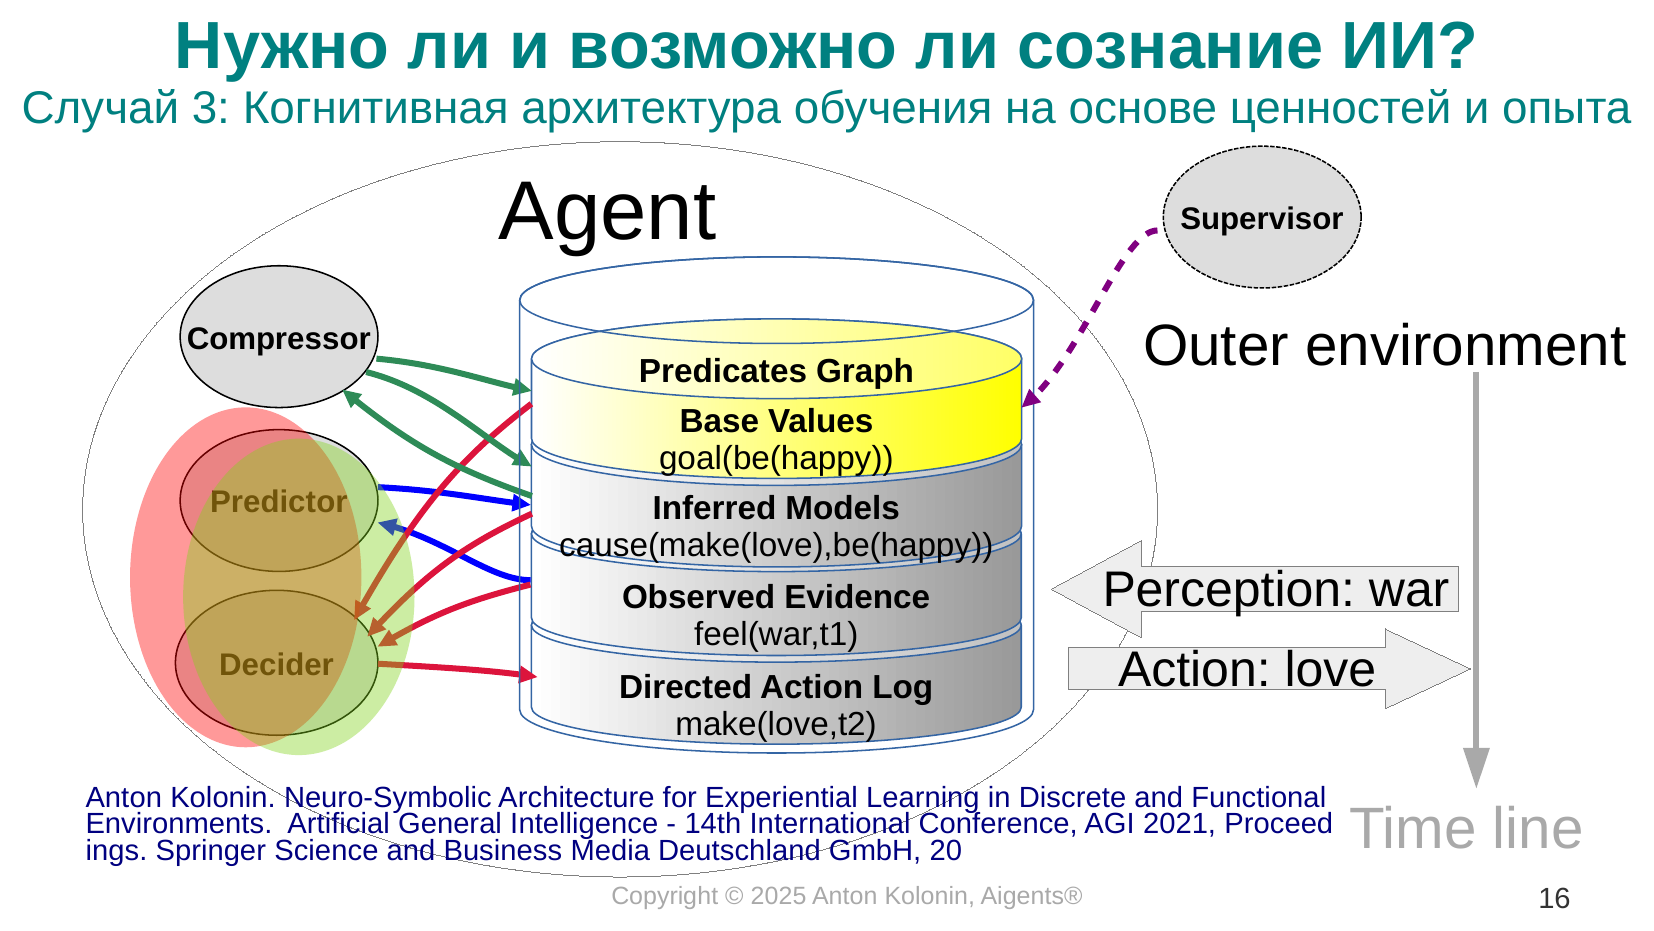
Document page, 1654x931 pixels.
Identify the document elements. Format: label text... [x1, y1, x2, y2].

text_box Action: love [1068, 628, 1471, 709]
text_box Outer environment [1128, 305, 1642, 386]
text_box Predictor [307, 432, 369, 470]
text_box [82, 150, 1158, 773]
text_box Predicates Graph [519, 302, 1034, 754]
text_box Time line [1354, 788, 1600, 869]
text_box Anton Kolonin. Neuro-Symbolic Architecture for Experiential Learning in Discrete and Functional Environments. Artificial General Intelligence - 14th International Conference, AGI 2021, Proceedings. Springer Science and Business Media Deutschland GmbH, 20 [70, 773, 1354, 885]
text_box Supervisor [1163, 146, 1362, 288]
text_box Compressor [180, 265, 378, 408]
text_box Нужно ли и возможно ли сознание ИИ? Случай 3: Когнитивная архитектура обучения на основе ценностей и опыта [0, 0, 1654, 150]
text_box Perception: war [1051, 540, 1459, 638]
text_box Agent [484, 157, 732, 265]
